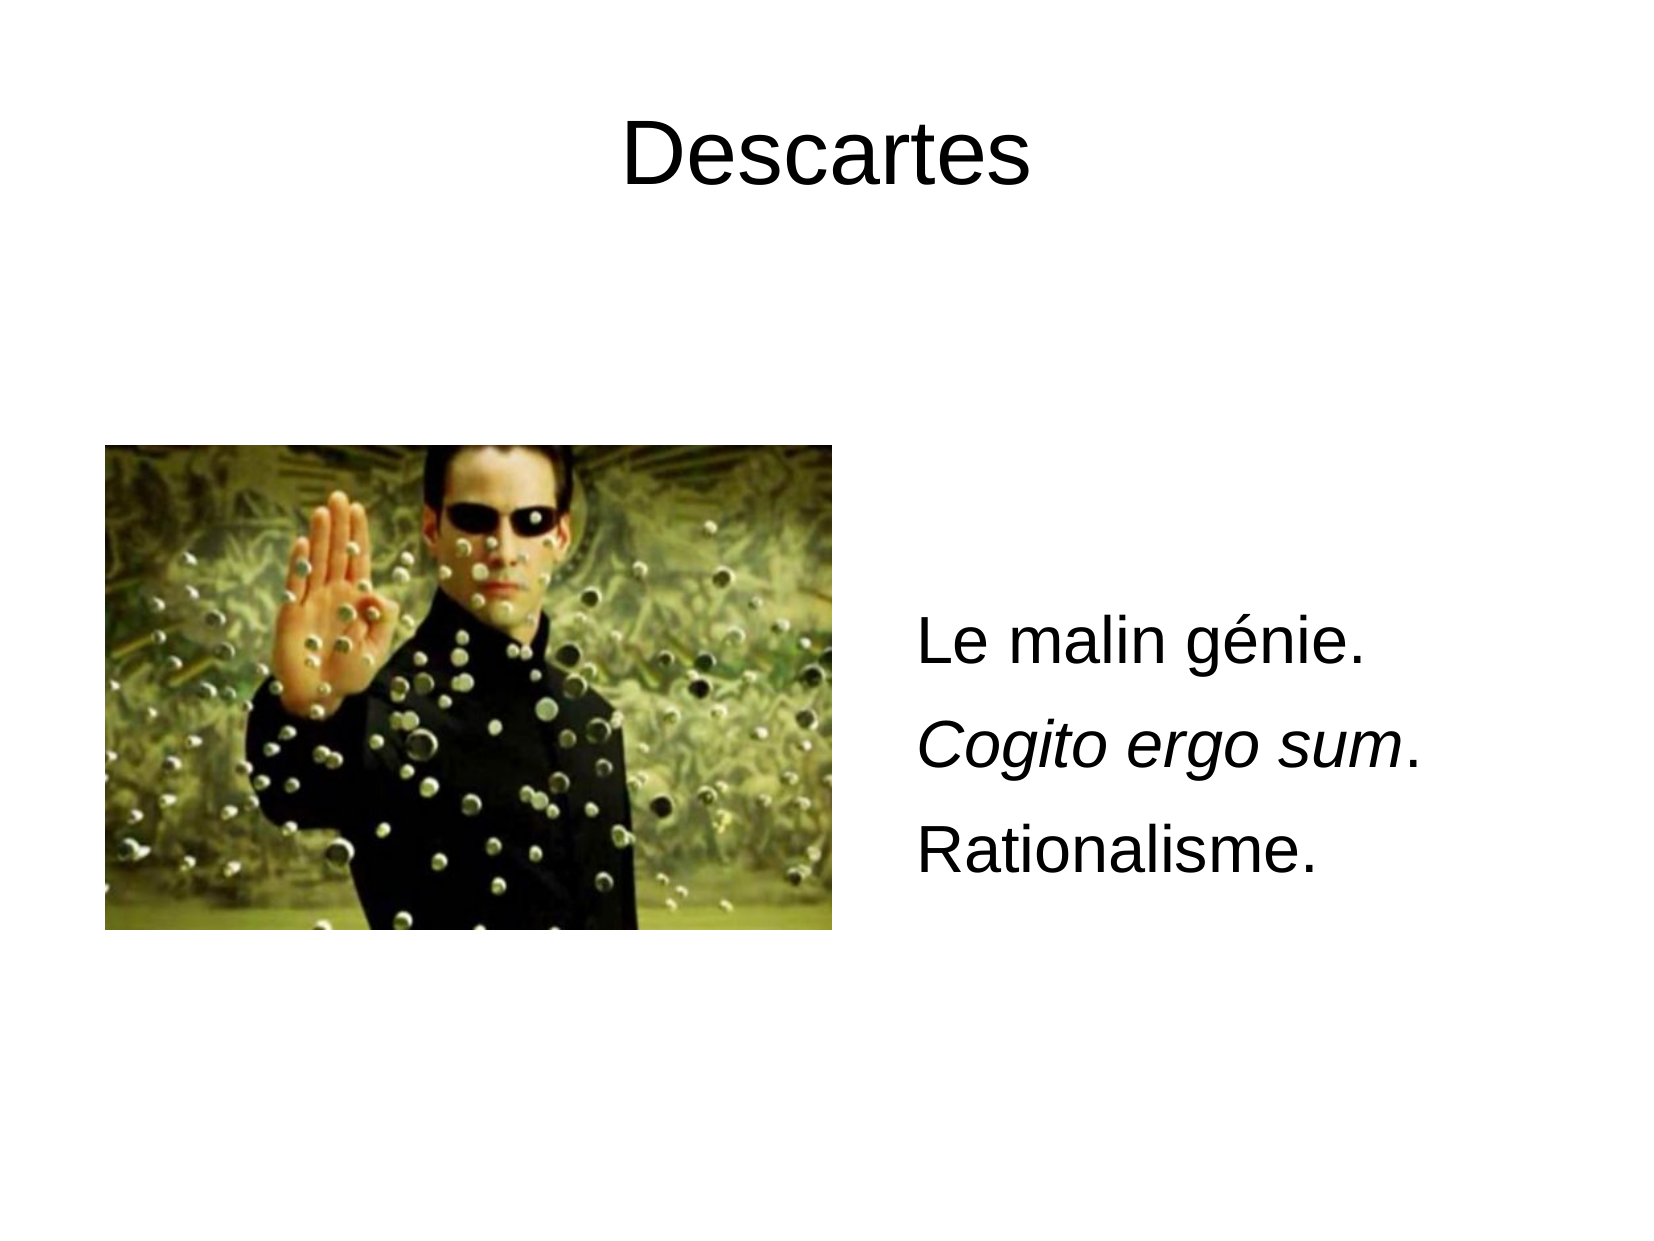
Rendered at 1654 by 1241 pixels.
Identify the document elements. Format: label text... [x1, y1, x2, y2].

picture [105, 445, 832, 931]
list Le malin génie. Cogito ergo sum. Rationalisme. [845, 290, 1572, 1010]
title Descartes [82, 49, 1571, 257]
